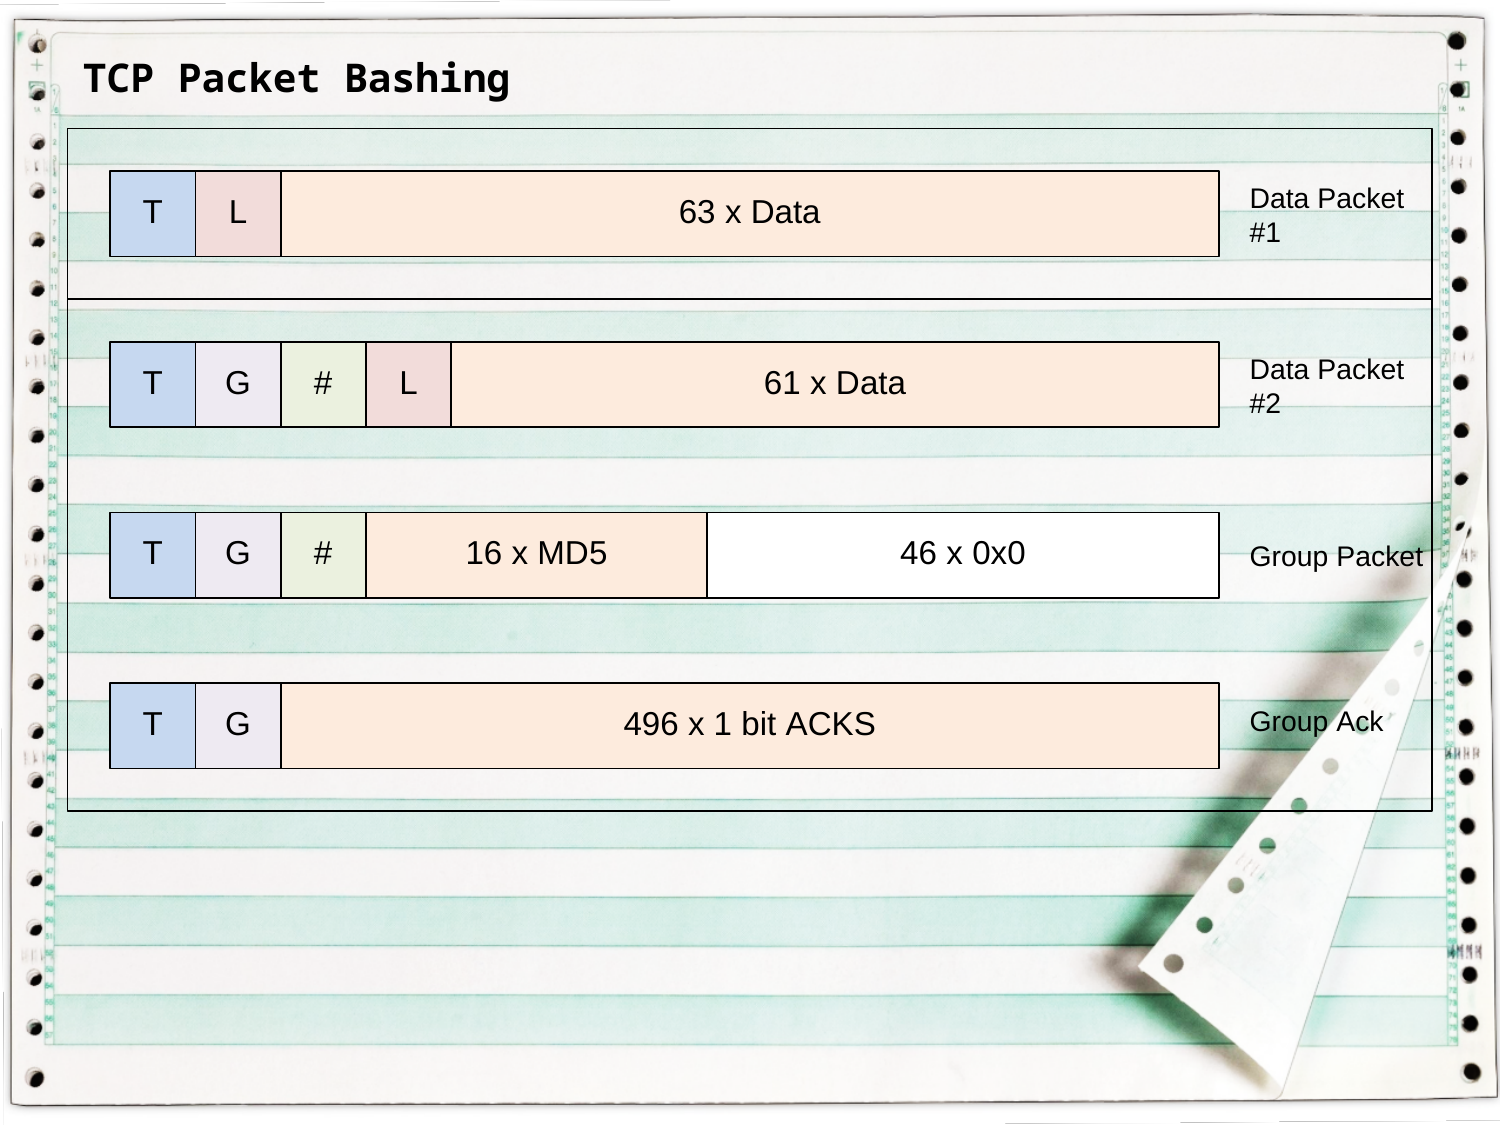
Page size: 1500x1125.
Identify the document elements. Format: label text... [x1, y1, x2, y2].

picture [0, 0, 1500, 1125]
text_box TCP Packet Bashing [68, 45, 1436, 109]
